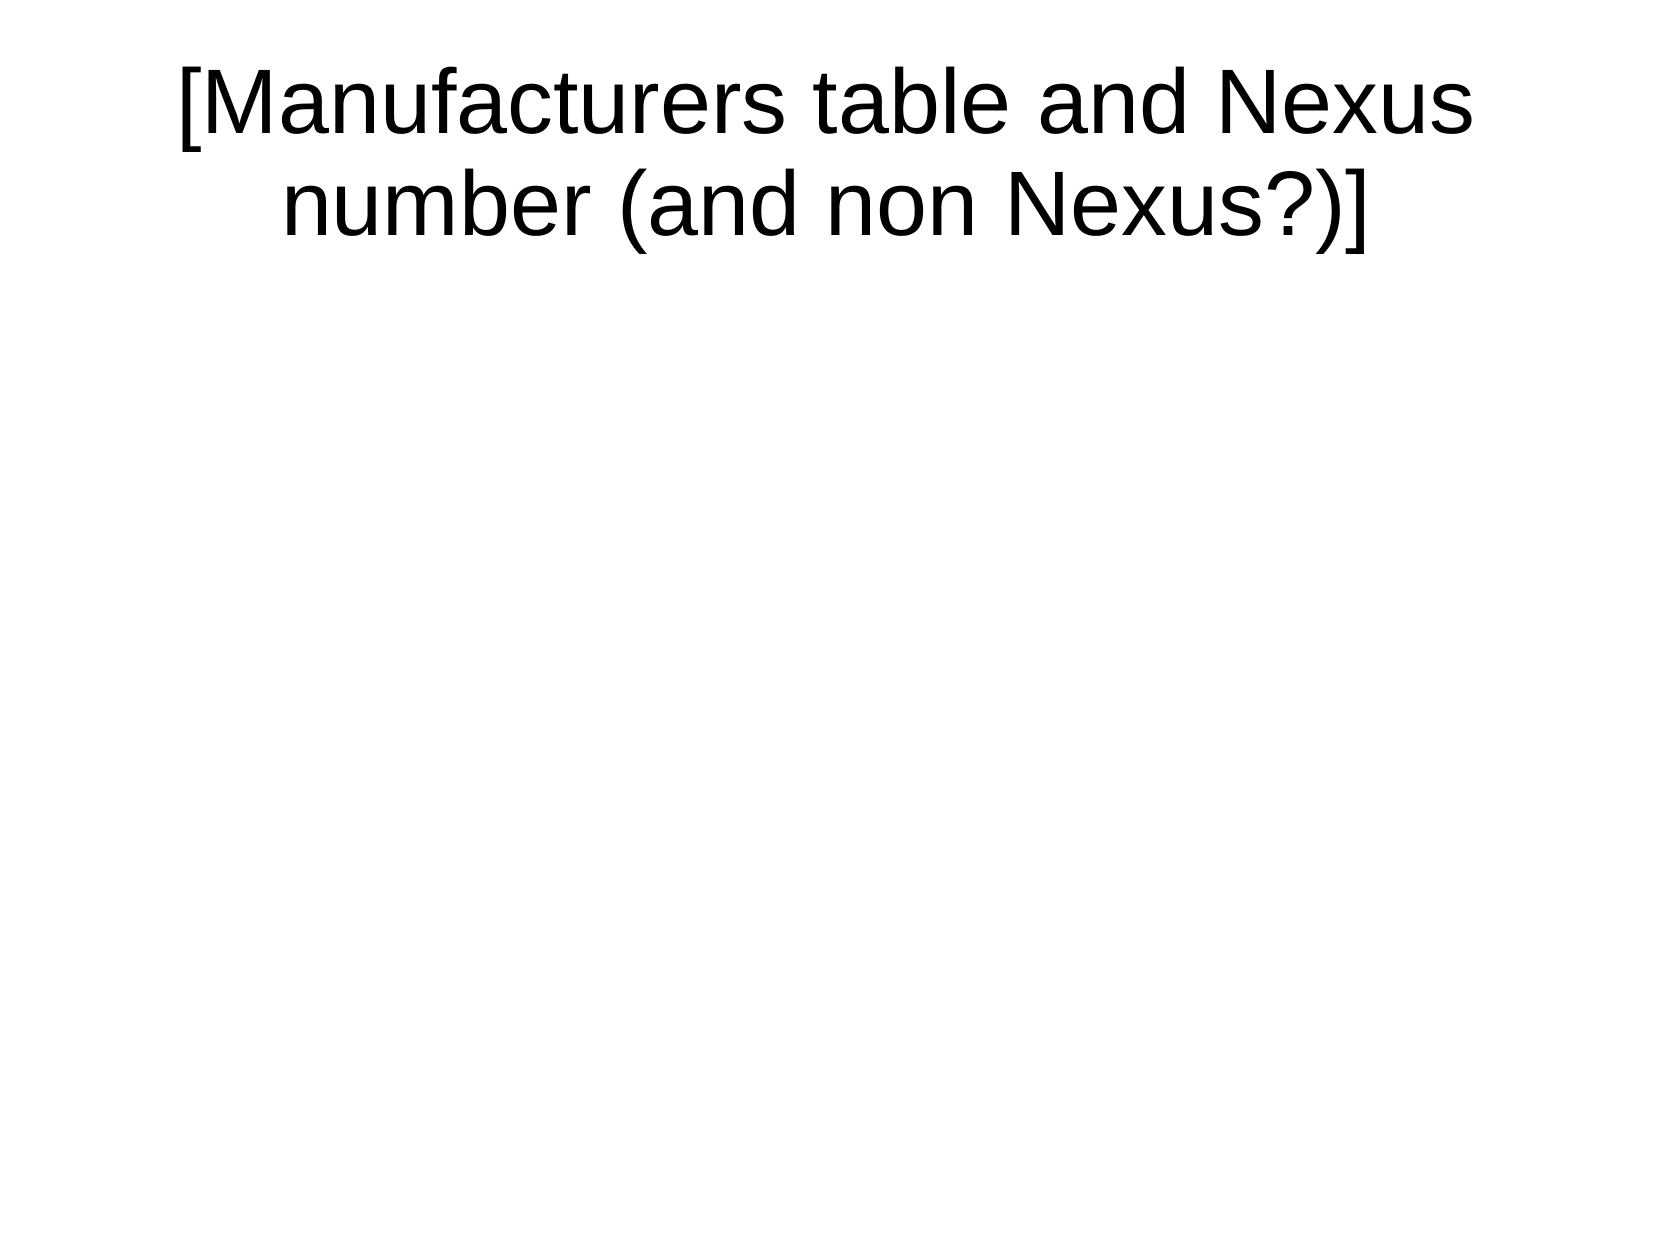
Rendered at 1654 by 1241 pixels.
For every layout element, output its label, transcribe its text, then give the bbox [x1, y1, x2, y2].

title [Manufacturers table and Nexus number (and non Nexus?)] [82, 49, 1571, 257]
